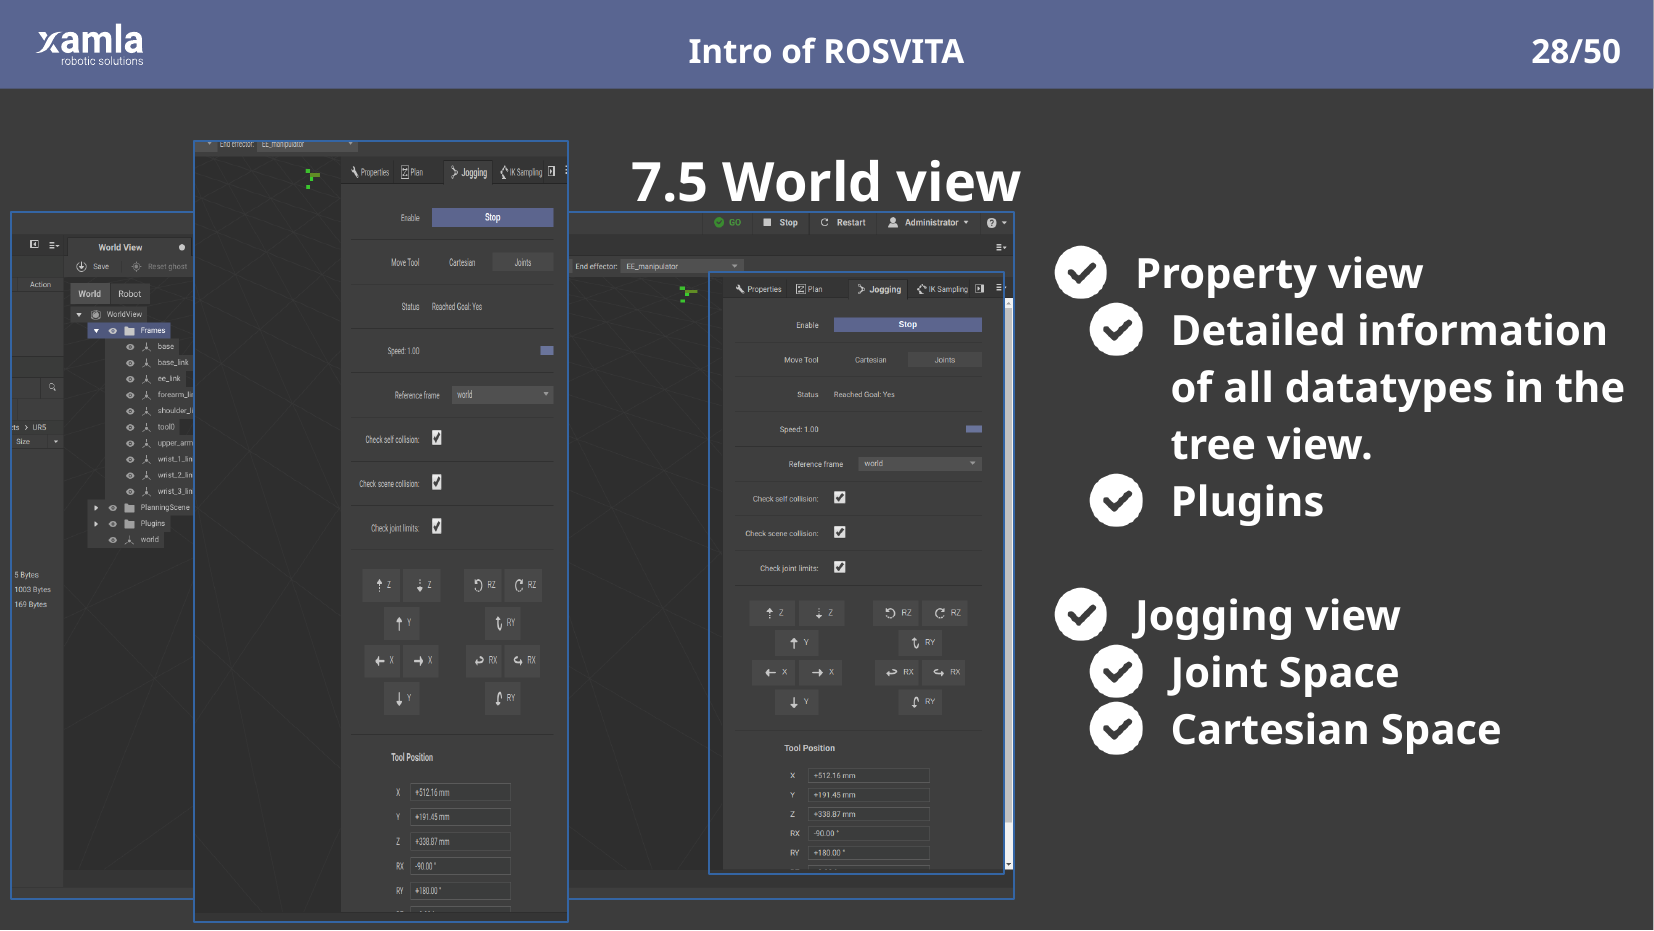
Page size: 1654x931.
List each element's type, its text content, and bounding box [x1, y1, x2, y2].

picture [11, 212, 193, 898]
text_box 28/50 [1511, 20, 1636, 80]
picture [35, 23, 143, 65]
picture [195, 141, 567, 921]
text_box 7.5 World view [188, 135, 1465, 223]
text_box [0, 0, 1654, 89]
text_box Intro of ROSVITA [296, 20, 1357, 80]
picture [569, 212, 1014, 898]
text_box Property view Detailed information of all datatypes in the tree view. Plugins Jogging view Joint Space Cartesian Space [1039, 236, 1654, 903]
